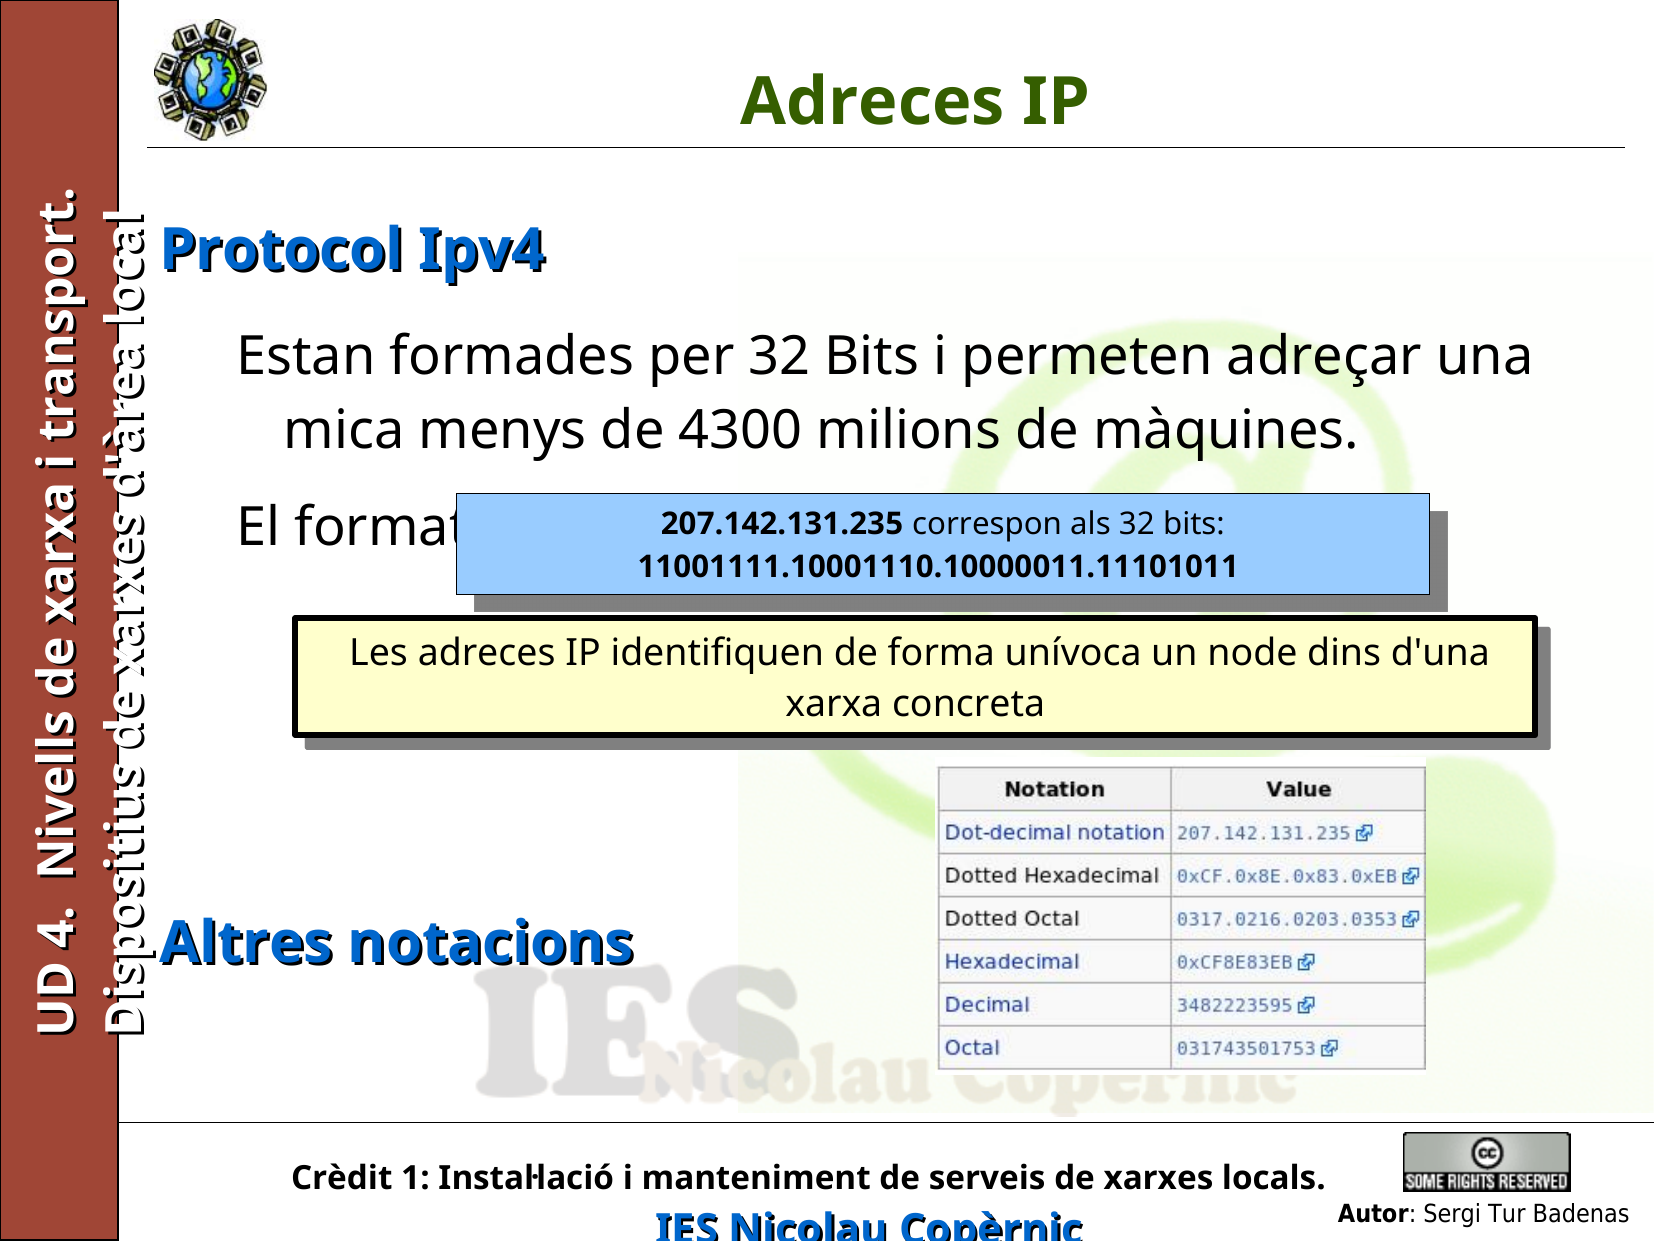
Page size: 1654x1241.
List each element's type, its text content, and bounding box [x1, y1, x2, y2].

text_box Les adreces IP identifiquen de forma unívoca un node dins d'una xarxa concreta [295, 618, 1536, 709]
picture [466, 252, 1654, 1117]
text_box 207.142.131.235 correspon als 32 bits: 11001111.10001110.10000011.11101011 [456, 493, 1430, 572]
picture [154, 19, 268, 142]
list Protocol Ipv4 Estan formades per 32 Bits i permeten adreçar una mica menys de 4300 milions de màquines. El format més comú és el decimal amb punts. Altres notacions [141, 207, 1630, 1043]
picture [1403, 1132, 1571, 1192]
title Adreces IP [171, 49, 1654, 148]
